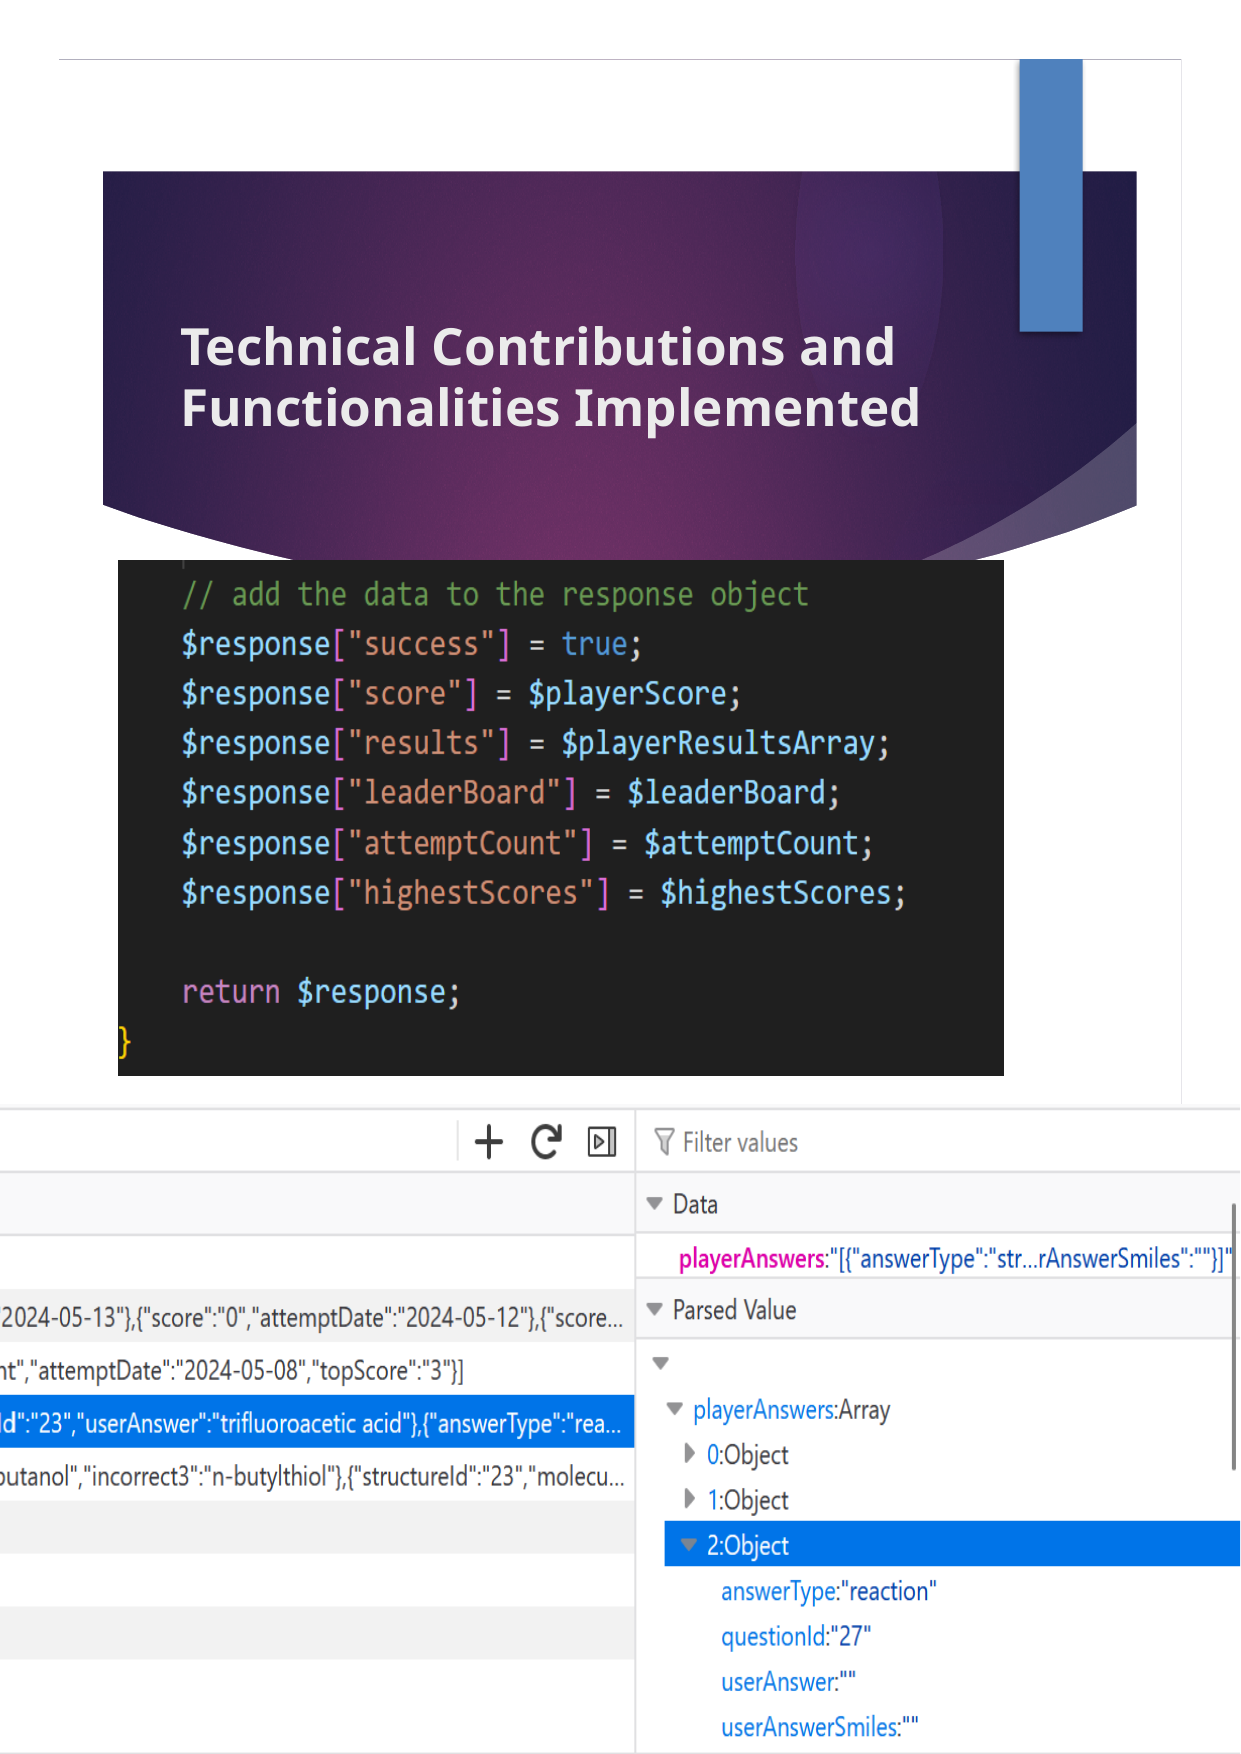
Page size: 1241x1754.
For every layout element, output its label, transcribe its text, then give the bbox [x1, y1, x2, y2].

picture [103, 172, 1136, 1076]
picture [0, 1104, 1241, 1754]
title Technical Contributions and Functionalities Implemented [165, 291, 972, 460]
